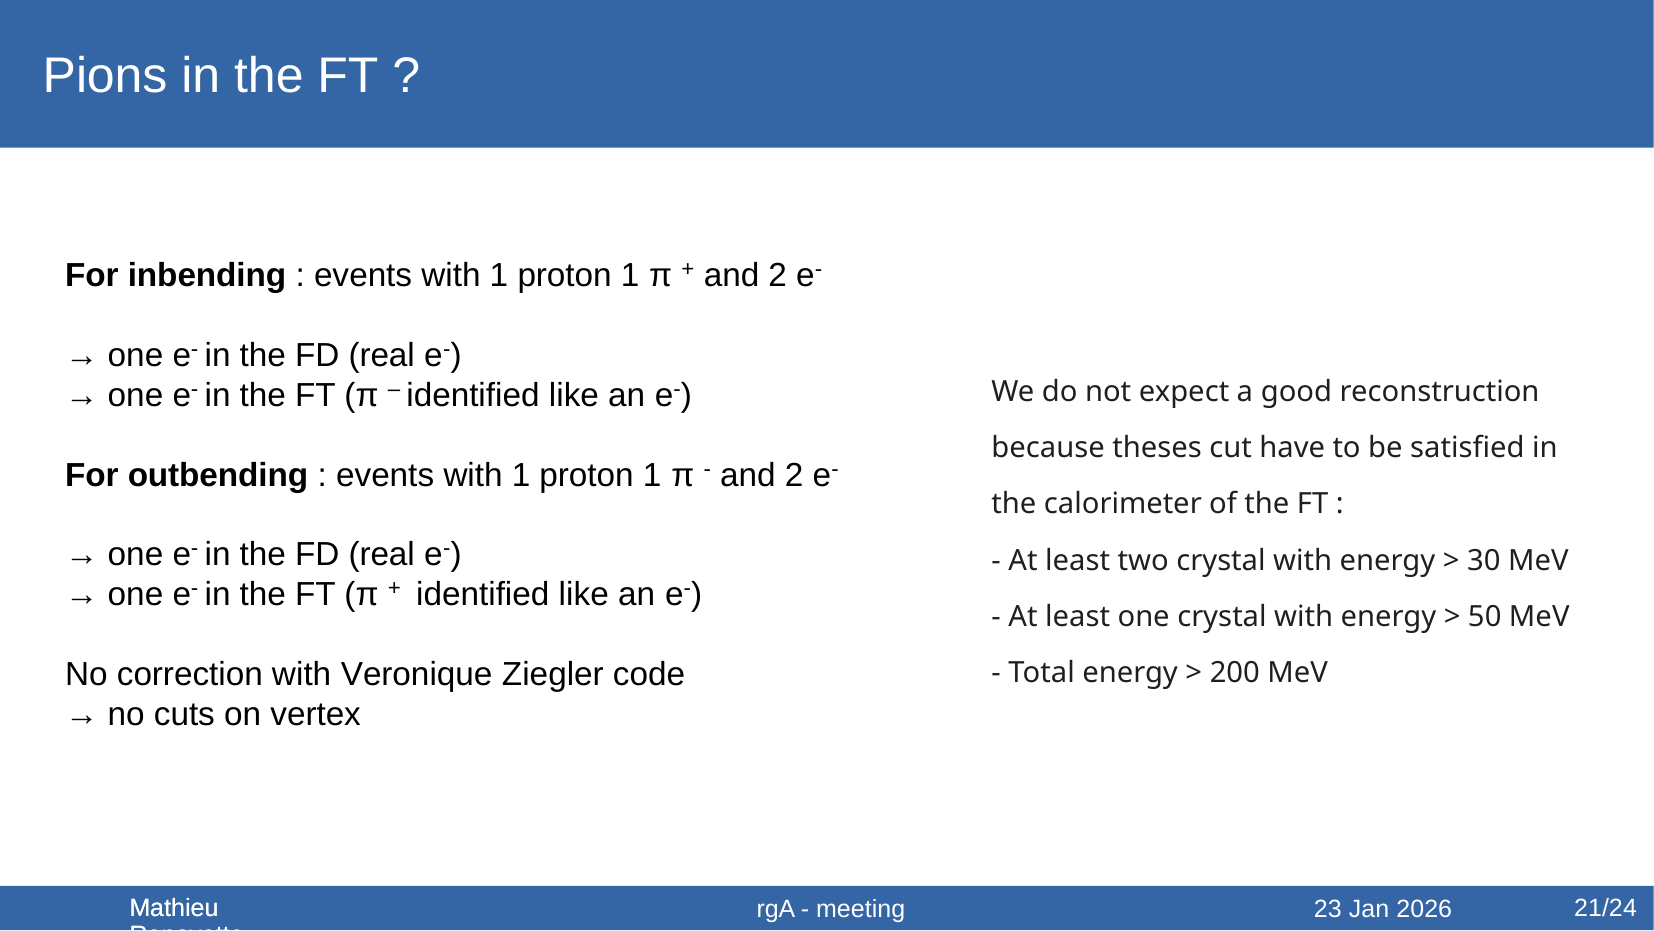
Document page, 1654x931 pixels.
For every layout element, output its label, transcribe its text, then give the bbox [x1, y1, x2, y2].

text_box For inbending : events with 1 proton 1 π + and 2 e- → one e- in the FD (real e-) → one e- in the FT (π – identified like an e-) For outbending : events with 1 proton 1 π - and 2 e- → one e- in the FD (real e-) → one e- in the FT (π + identified like an e-) No correction with Veronique Ziegler code → no cuts on vertex [50, 245, 864, 791]
text_box [0, 885, 131, 931]
text_box 23 Jan 2026 [1299, 887, 1536, 931]
text_box We do not expect a good reconstruction because theses cut have to be satisfied in the calorimeter of the FT : - At least two crystal with energy > 30 MeV - At least one crystal with energy > 50 MeV - Total energy > 200 MeV [976, 343, 1610, 693]
text_box Mathieu Ronayette [114, 885, 355, 929]
text_box [0, 0, 1654, 148]
text_box [226, 885, 1654, 931]
text_box rgA - meeting [734, 887, 953, 931]
text_box Pions in the FT ? [27, 40, 886, 114]
text_box 21/24 [1559, 885, 1654, 930]
